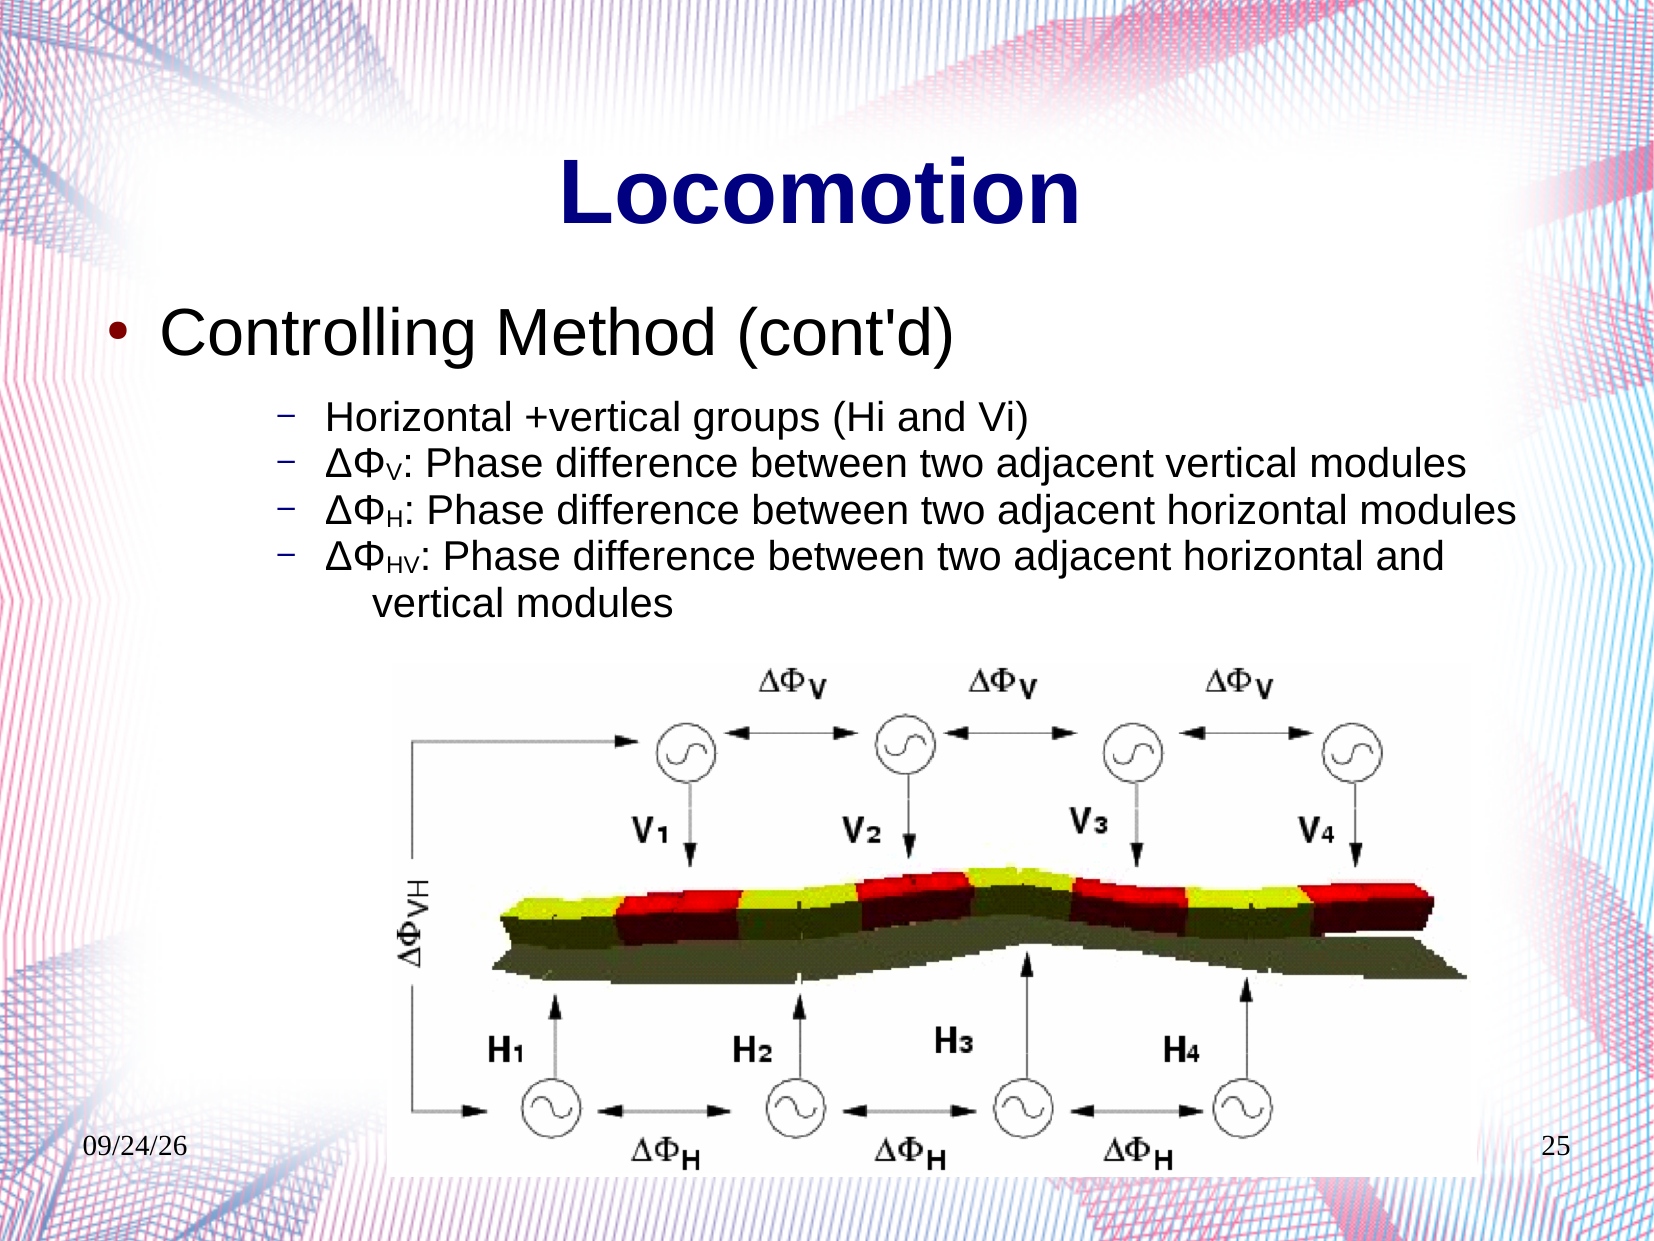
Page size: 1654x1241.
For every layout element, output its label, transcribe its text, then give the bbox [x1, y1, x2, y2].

title Locomotion [76, 88, 1565, 296]
list Controlling Method (cont'd) Horizontal +vertical groups (Hi and Vi) ΔΦV: Phase difference between two adjacent vertical modules ΔΦH: Phase difference between two adjacent horizontal modules ΔΦHV: Phase difference between two adjacent horizontal and vertical modules [88, 295, 1577, 1114]
picture [0, 0, 1654, 1241]
